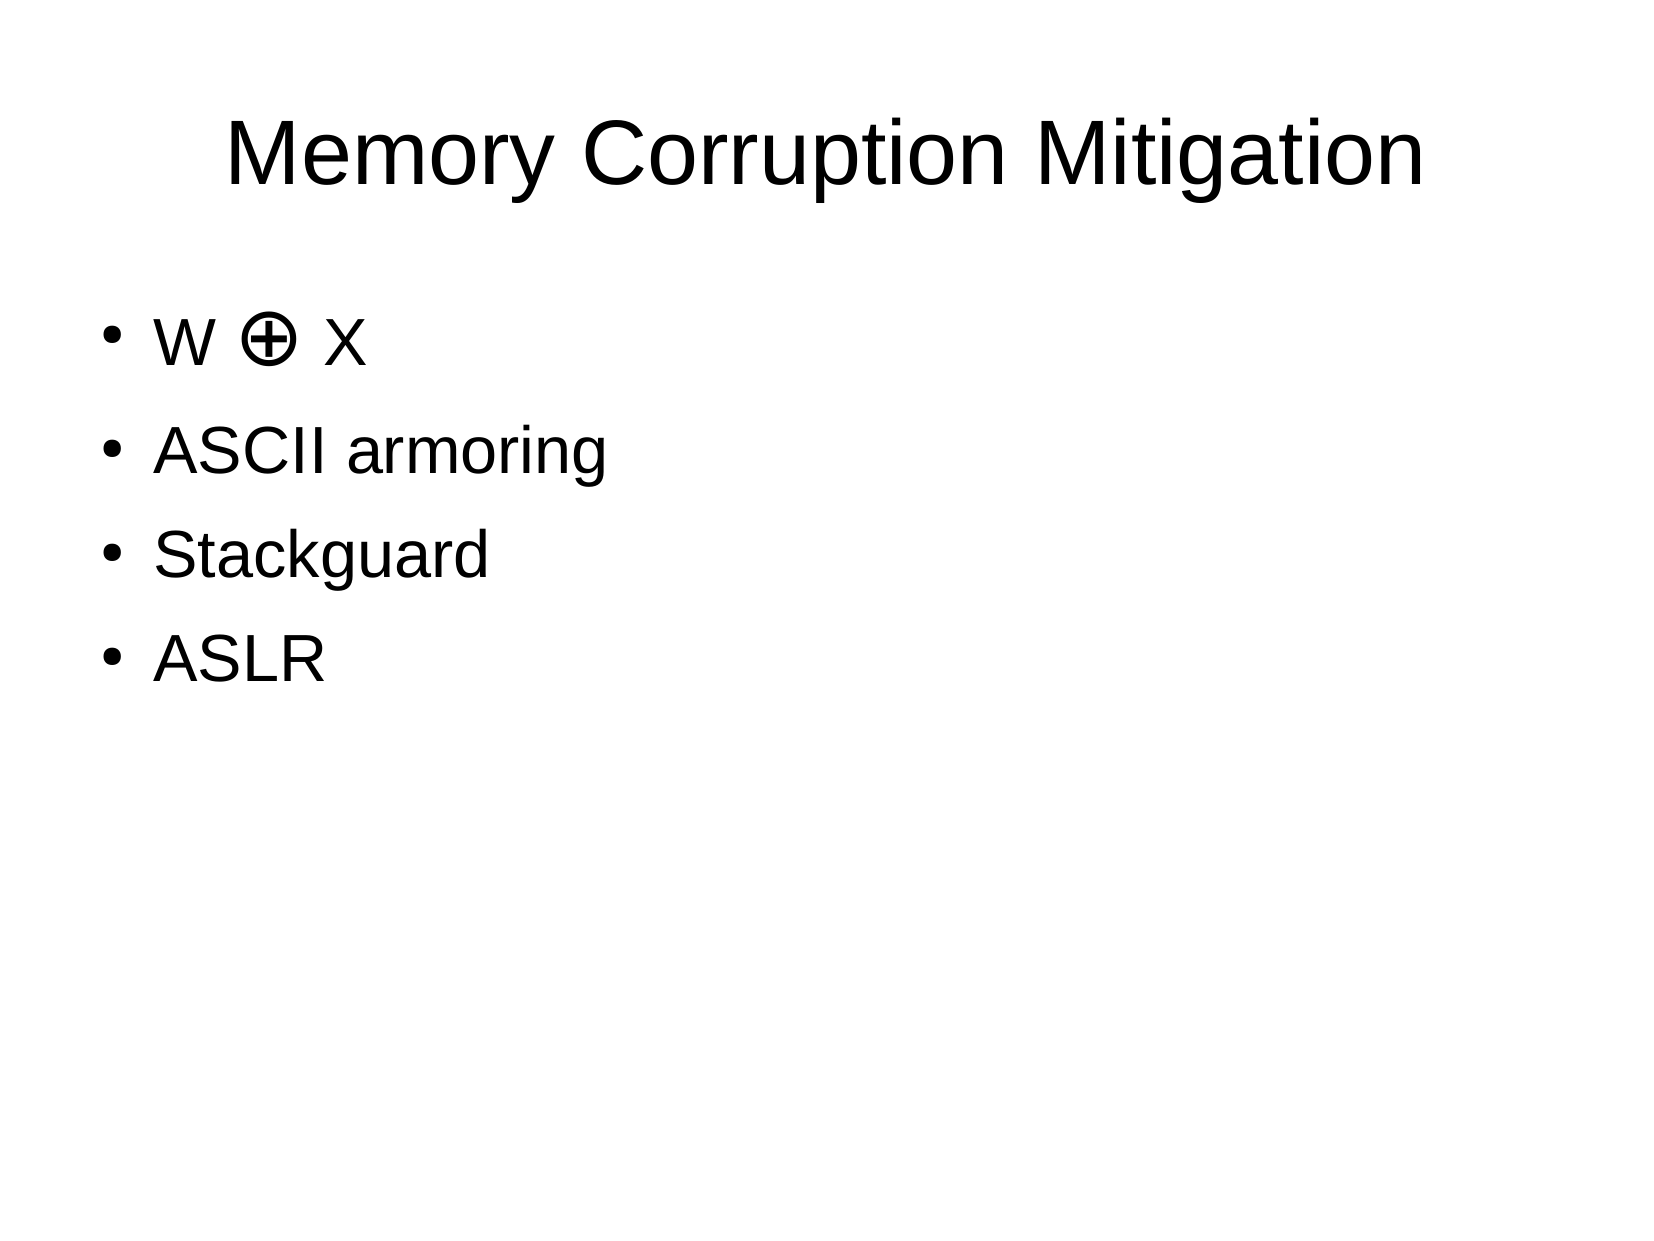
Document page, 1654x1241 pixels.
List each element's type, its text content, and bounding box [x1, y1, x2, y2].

list W ⊕ X ASCII armoring Stackguard ASLR [82, 290, 1571, 1010]
title Memory Corruption Mitigation [82, 49, 1571, 257]
